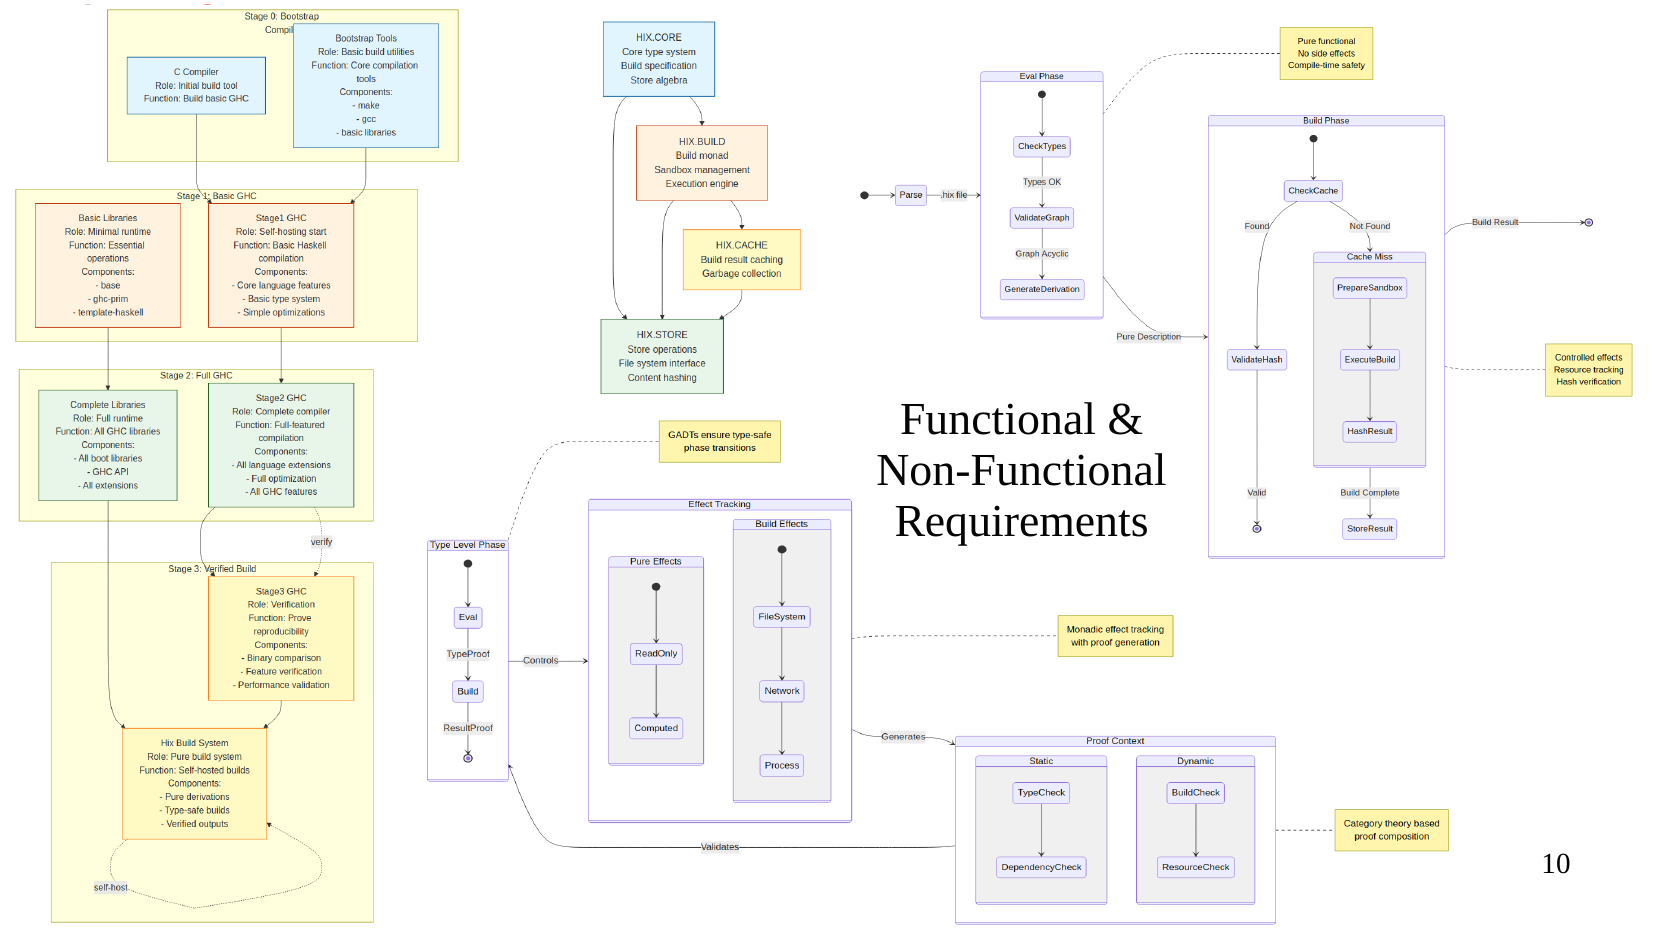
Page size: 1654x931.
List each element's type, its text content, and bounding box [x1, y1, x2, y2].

title Functional & Non-Functional Requirements [874, 373, 1170, 567]
picture [11, 5, 1654, 931]
